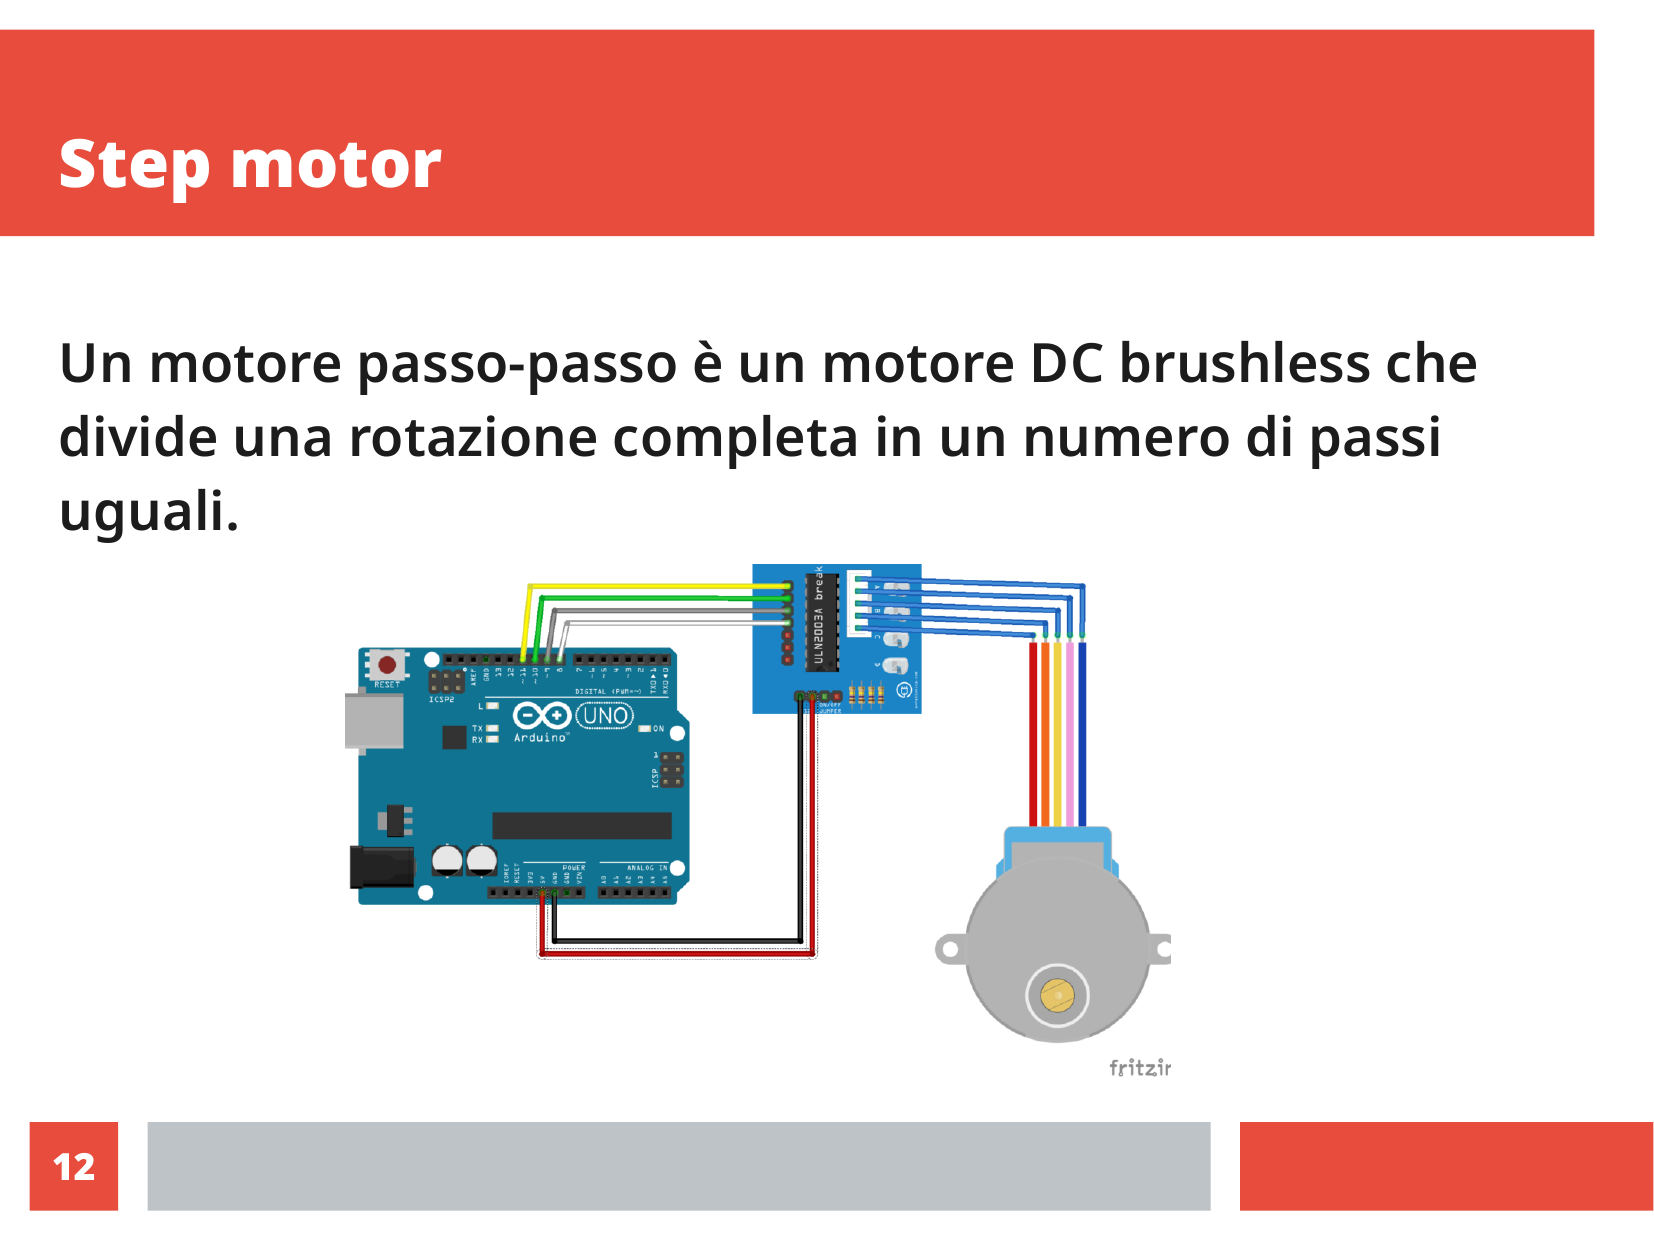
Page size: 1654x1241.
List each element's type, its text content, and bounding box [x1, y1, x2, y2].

list Un motore passo-passo è un motore DC brushless che divide una rotazione completa in un numero di passi uguali. [59, 324, 1565, 1093]
picture [345, 564, 1171, 1081]
title Step motor [59, 59, 1595, 207]
